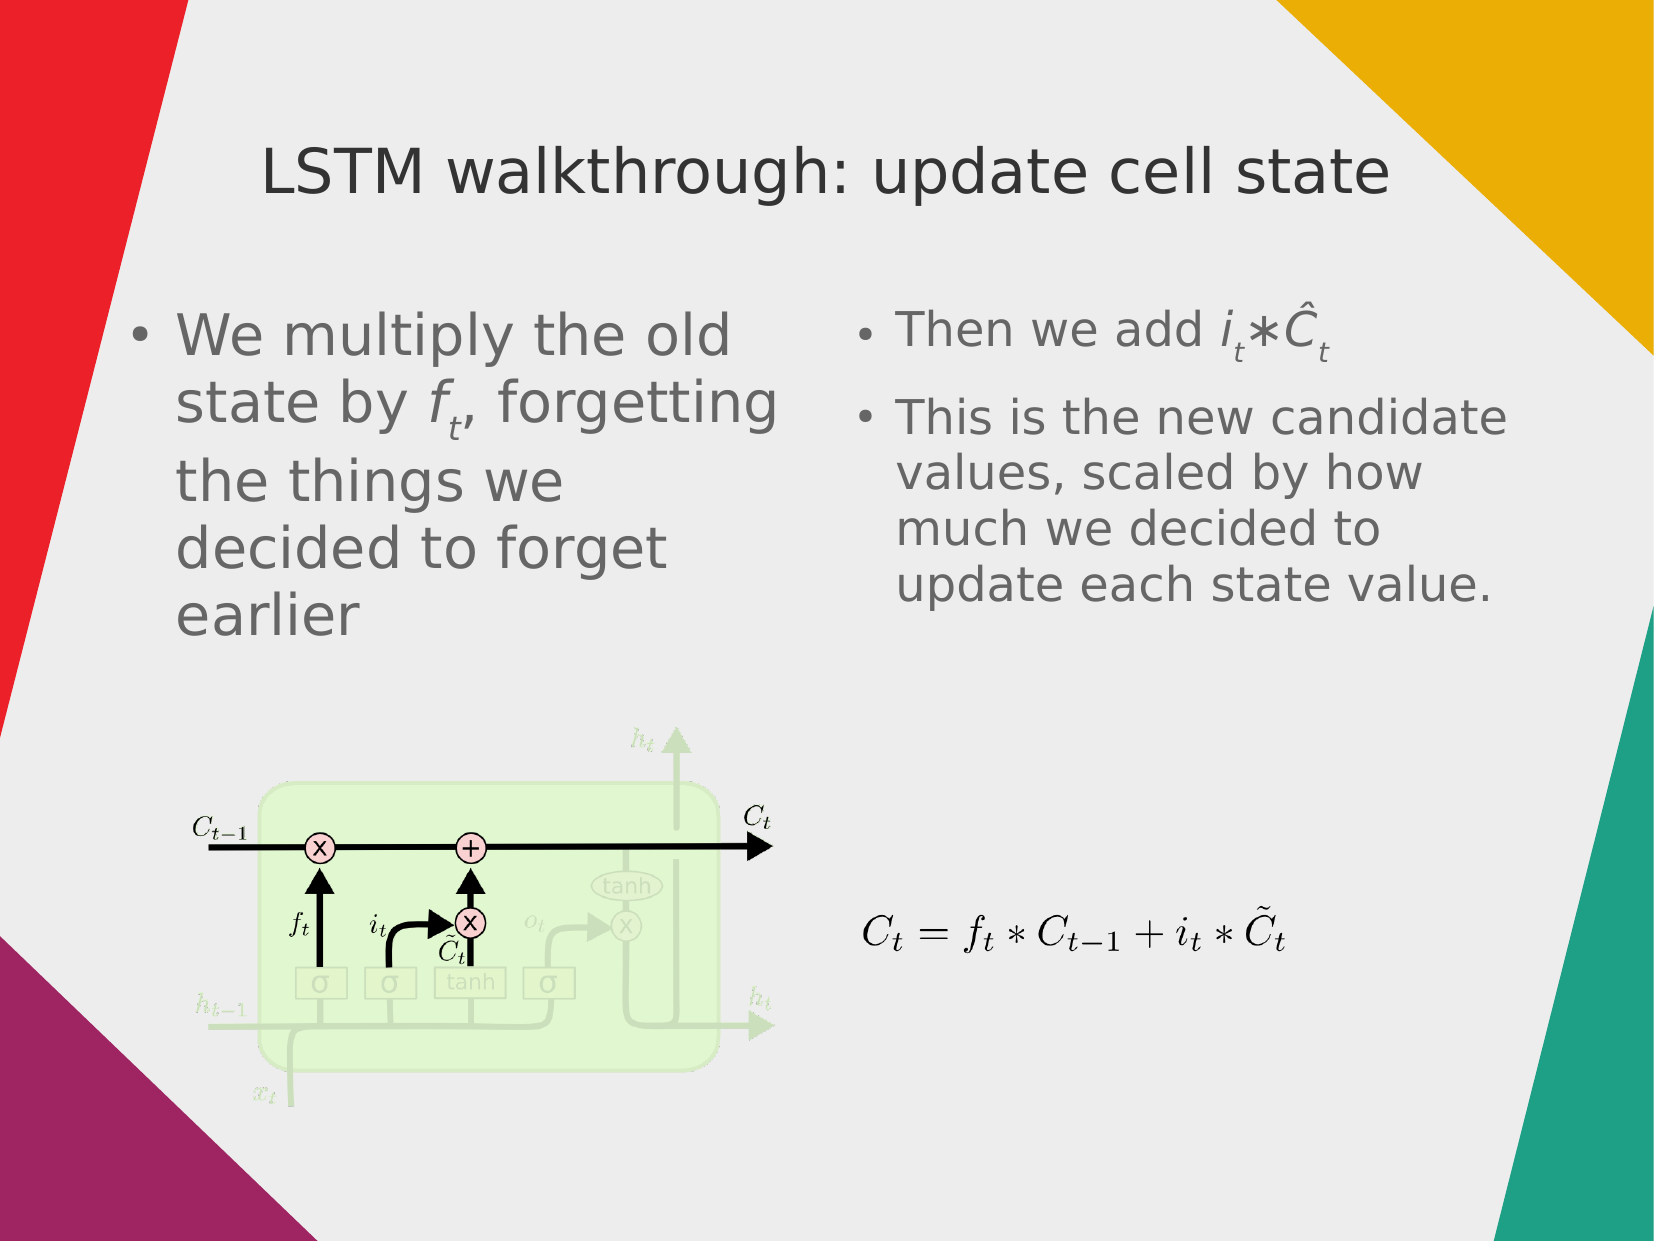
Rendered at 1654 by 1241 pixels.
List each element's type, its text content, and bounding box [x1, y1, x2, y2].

title LSTM walkthrough: update cell state [114, 73, 1539, 271]
picture [177, 716, 1453, 1111]
list Then we add it∗Ĉt This is the new candidate values, scaled by how much we decided to update each state value. [844, 302, 1540, 651]
list We multiply the old state by ft, forgetting the things we decided to forget earlier [114, 302, 810, 651]
